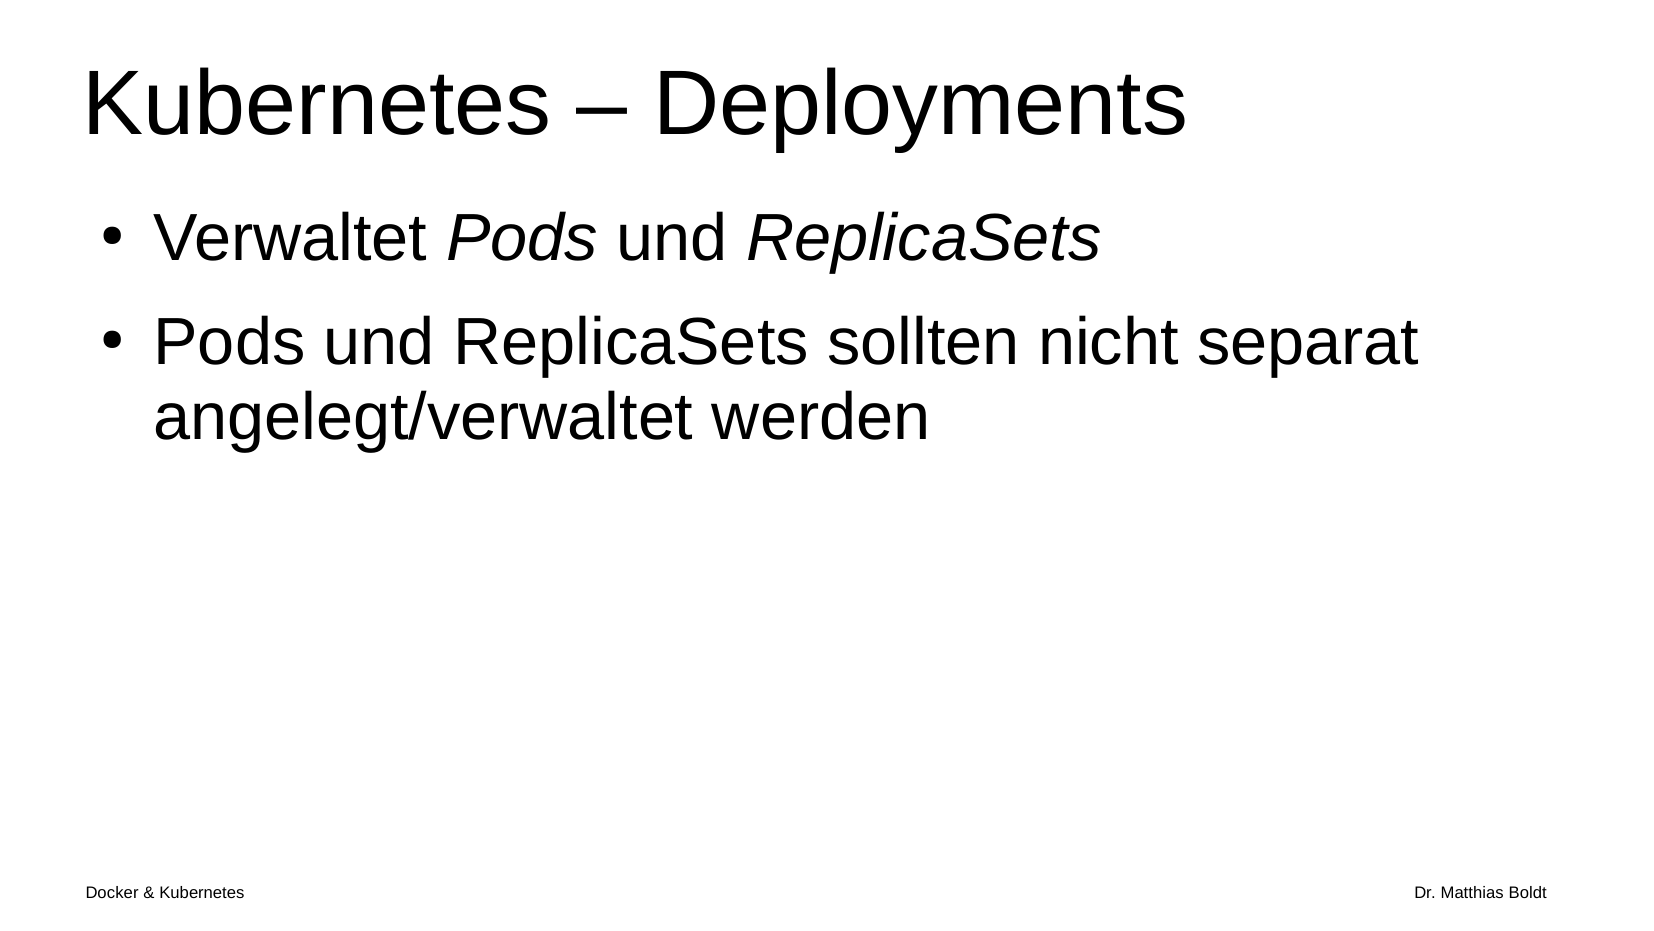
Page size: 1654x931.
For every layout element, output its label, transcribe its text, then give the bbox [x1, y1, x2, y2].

text_box Docker & Kubernetes Dr. Matthias Boldt [70, 875, 1563, 910]
title Kubernetes – Deployments [82, 25, 1571, 181]
list Verwaltet Pods und ReplicaSets Pods und ReplicaSets sollten nicht separat angelegt/verwaltet werden [82, 199, 1571, 845]
